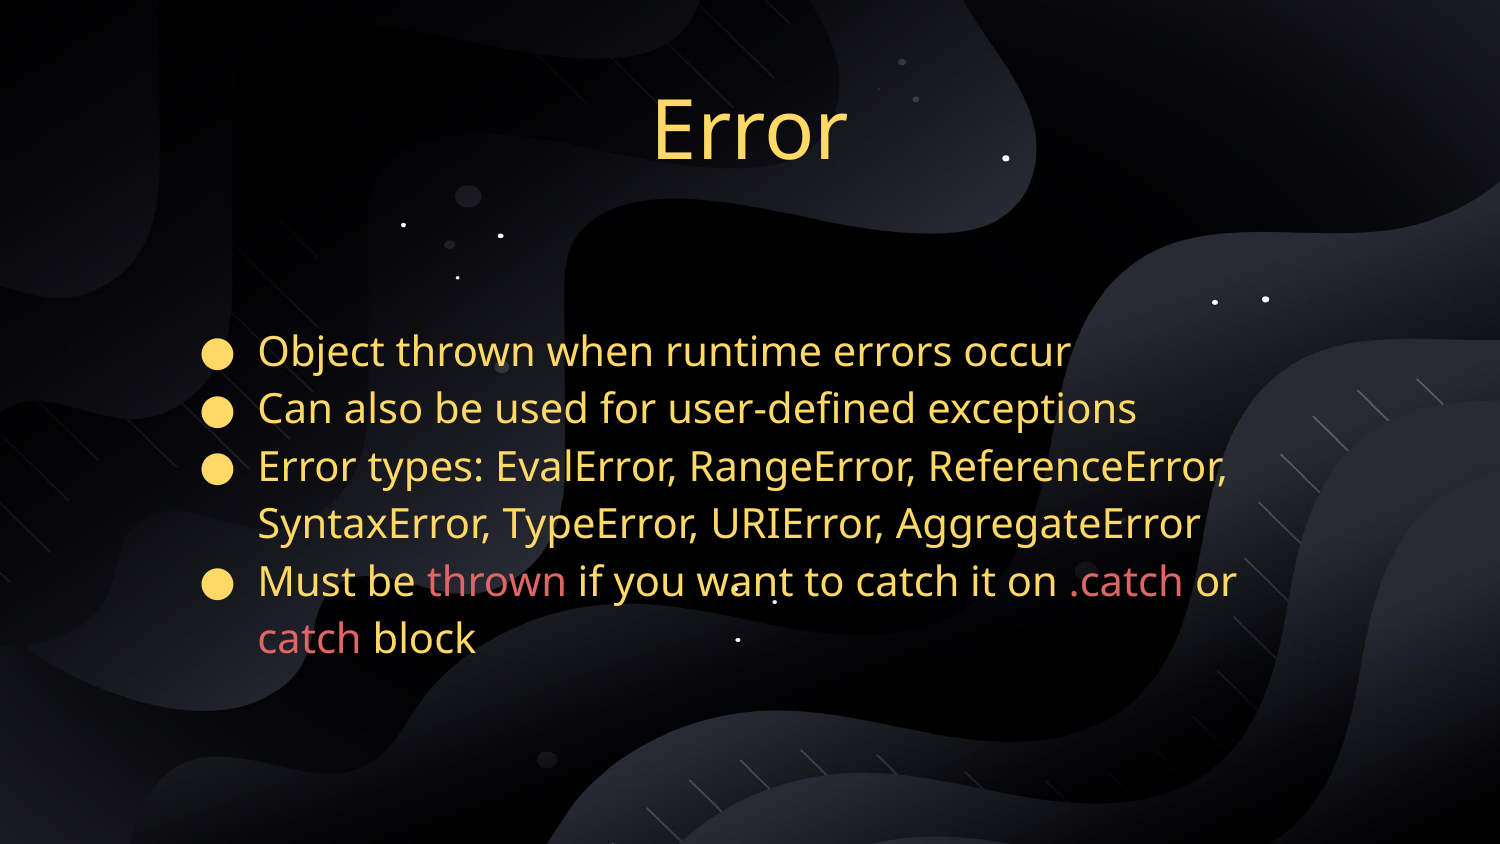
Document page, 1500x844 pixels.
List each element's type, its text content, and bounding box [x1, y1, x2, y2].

title Error [331, 44, 1169, 208]
picture [0, 0, 1500, 844]
list Object thrown when runtime errors occur Can also be used for user-defined exceptions Error types: EvalError, RangeError, ReferenceError, SyntaxError, TypeError, URIError, AggregateError Must be thrown if you want to catch it on .catch or catch block [175, 313, 1325, 659]
